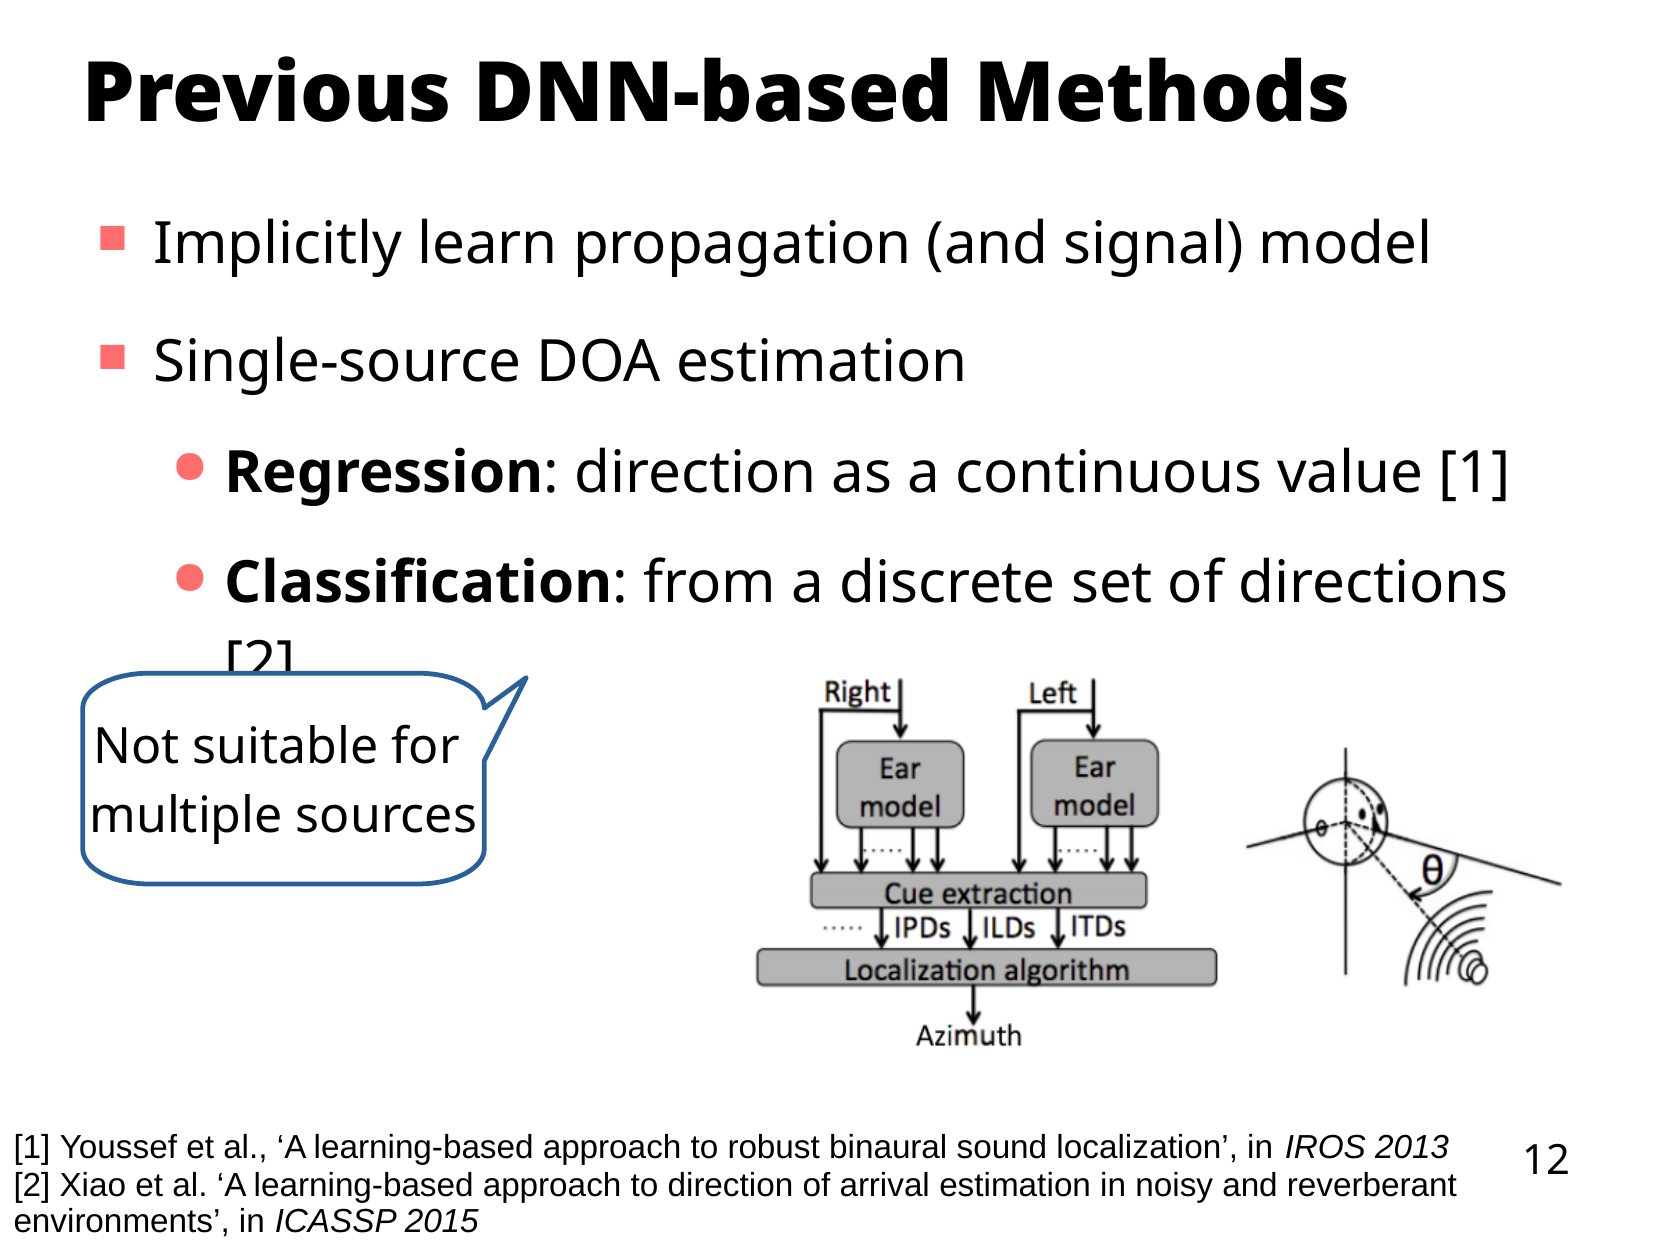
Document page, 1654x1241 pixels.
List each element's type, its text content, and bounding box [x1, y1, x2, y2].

title Previous DNN-based Methods [82, 37, 1571, 143]
text_box Not suitable for multiple sources [82, 673, 527, 884]
list Implicitly learn propagation (and signal) model Single-source DOA estimation Regression: direction as a continuous value [1] Classification: from a discrete set of directions [2] [82, 200, 1571, 957]
picture [720, 642, 1583, 1075]
text_box [1] Youssef et al., ‘A learning-based approach to robust binaural sound localization’, in IROS 2013 [2] Xiao et al. ‘A learning-based approach to direction of arrival estimation in noisy and reverberant environments’, in ICASSP 2015 [0, 1121, 1536, 1241]
